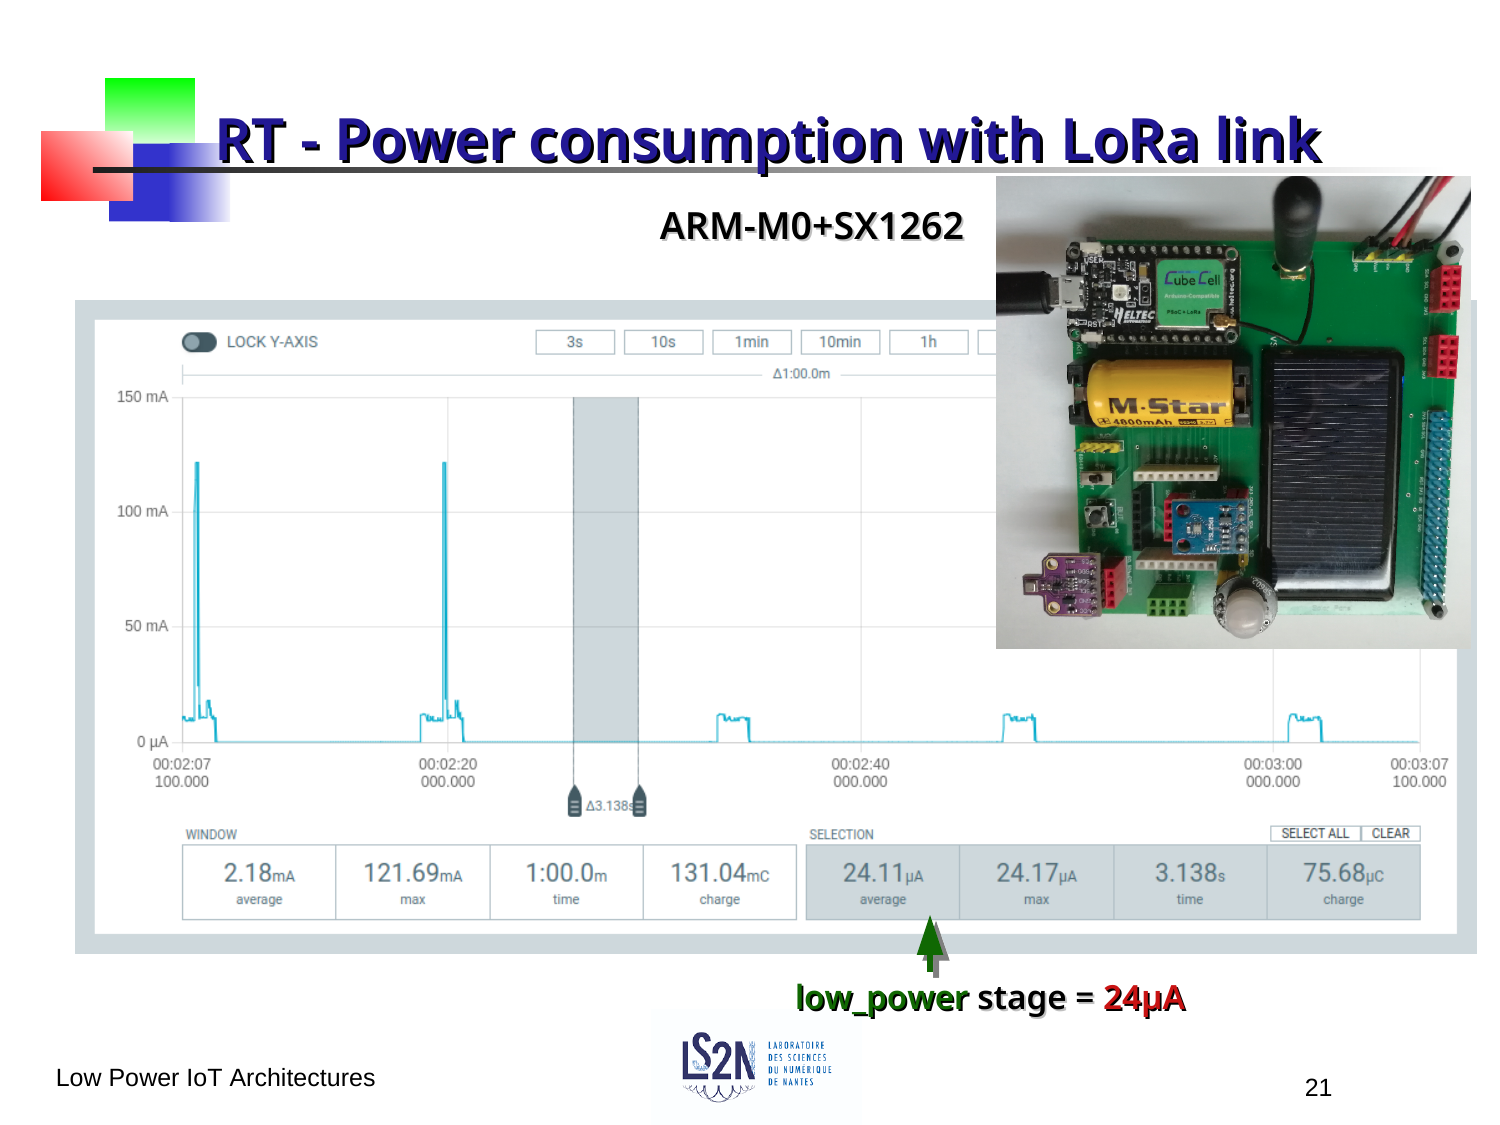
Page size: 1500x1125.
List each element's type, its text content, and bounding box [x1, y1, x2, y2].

title RT - Power consumption with LoRa link [199, 84, 1424, 180]
text_box low_power stage = 24µA [780, 968, 1201, 1029]
text_box ARM-M0+SX1262 [645, 195, 991, 255]
picture [651, 1009, 862, 1125]
picture [75, 176, 1477, 954]
